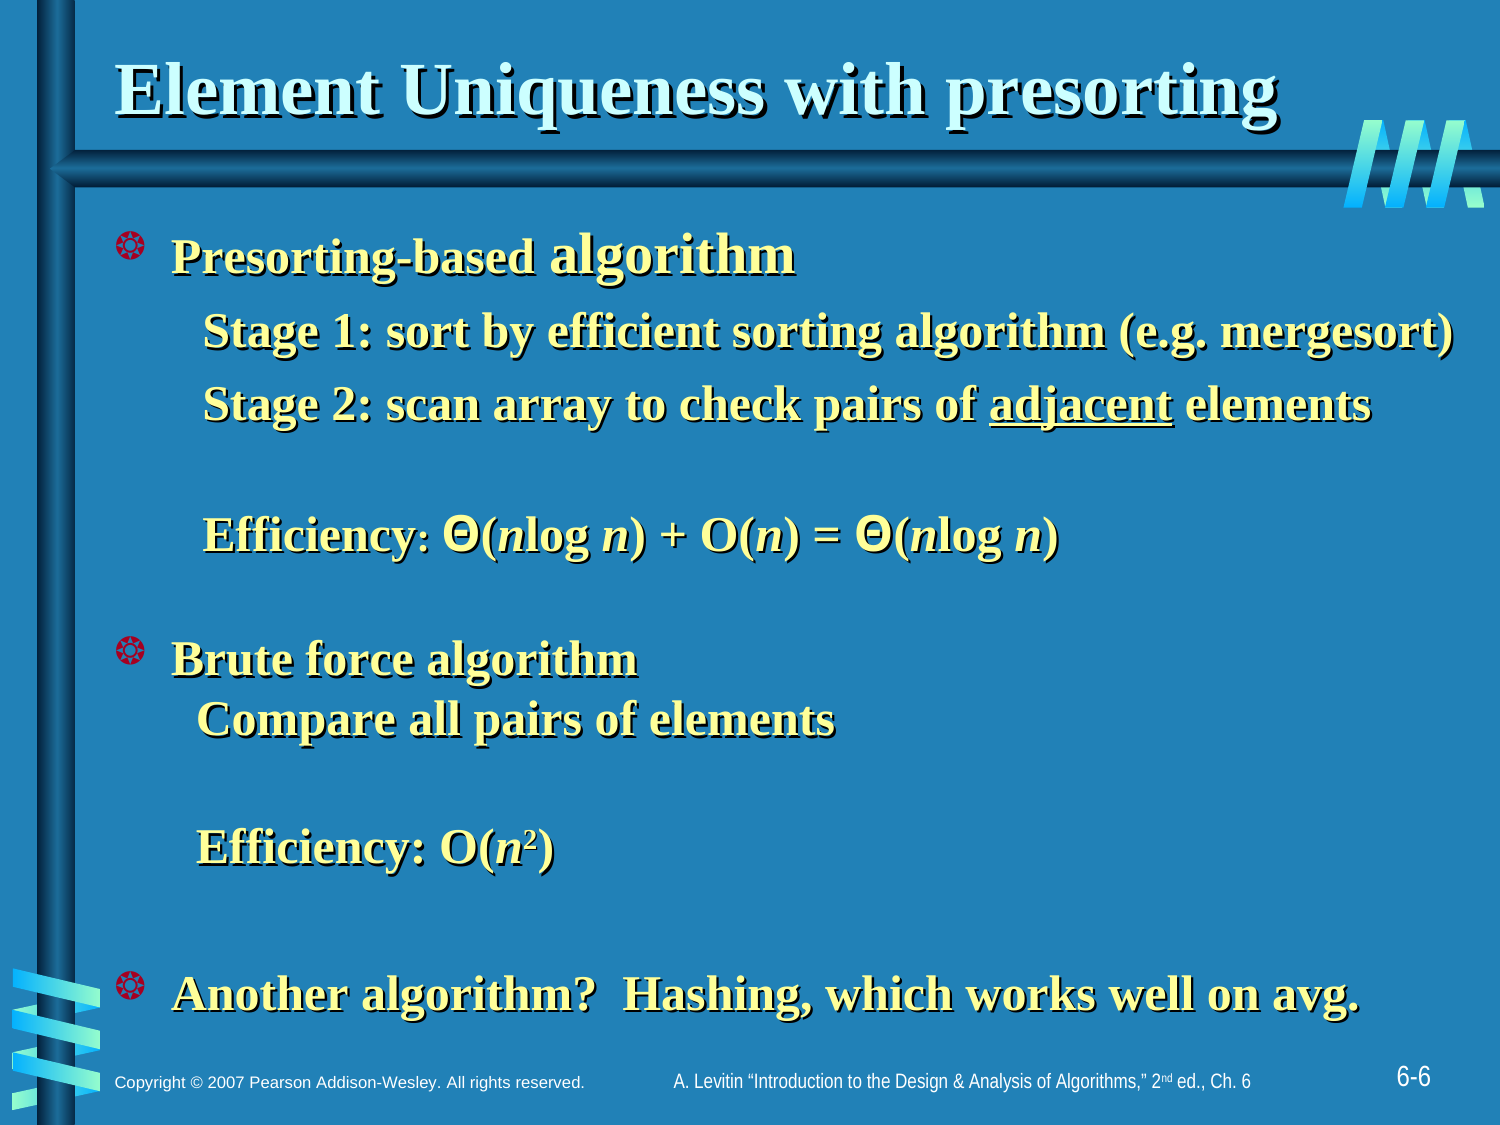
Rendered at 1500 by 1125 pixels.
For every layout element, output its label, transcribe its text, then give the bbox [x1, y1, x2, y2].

list Presorting-based algorithm Stage 1: sort by efficient sorting algorithm (e.g. mergesort) Stage 2: scan array to check pairs of adjacent elements Efficiency: Θ(nlog n) + O(n) = Θ(nlog n) Brute force algorithm Compare all pairs of elements Efficiency: O(n2) Another algorithm? Hashing, which works well on avg. [99, 207, 1500, 1075]
title Element Uniqueness with presorting [99, 24, 1345, 138]
